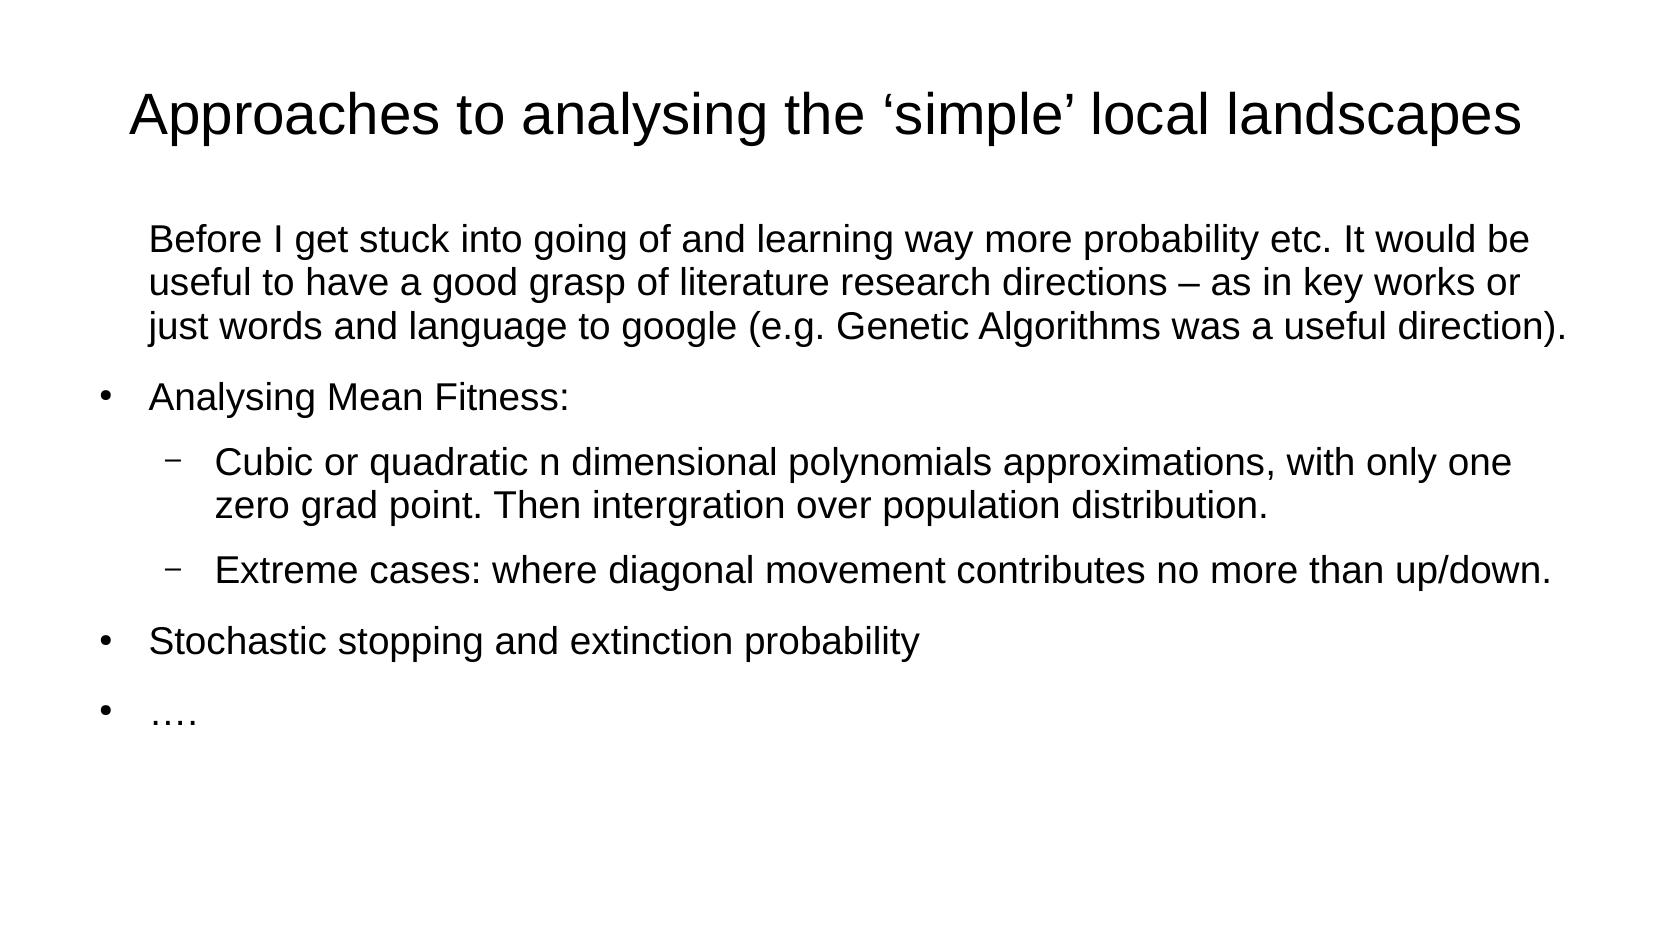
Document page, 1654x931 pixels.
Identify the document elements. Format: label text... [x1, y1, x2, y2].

list Before I get stuck into going of and learning way more probability etc. It would be useful to have a good grasp of literature research directions – as in key works or just words and language to google (e.g. Genetic Algorithms was a useful direction). Analysing Mean Fitness: Cubic or quadratic n dimensional polynomials approximations, with only one zero grad point. Then intergration over population distribution. Extreme cases: where diagonal movement contributes no more than up/down. Stochastic stopping and extinction probability …. [82, 217, 1571, 758]
title Approaches to analysing the ‘simple’ local landscapes [82, 37, 1571, 193]
